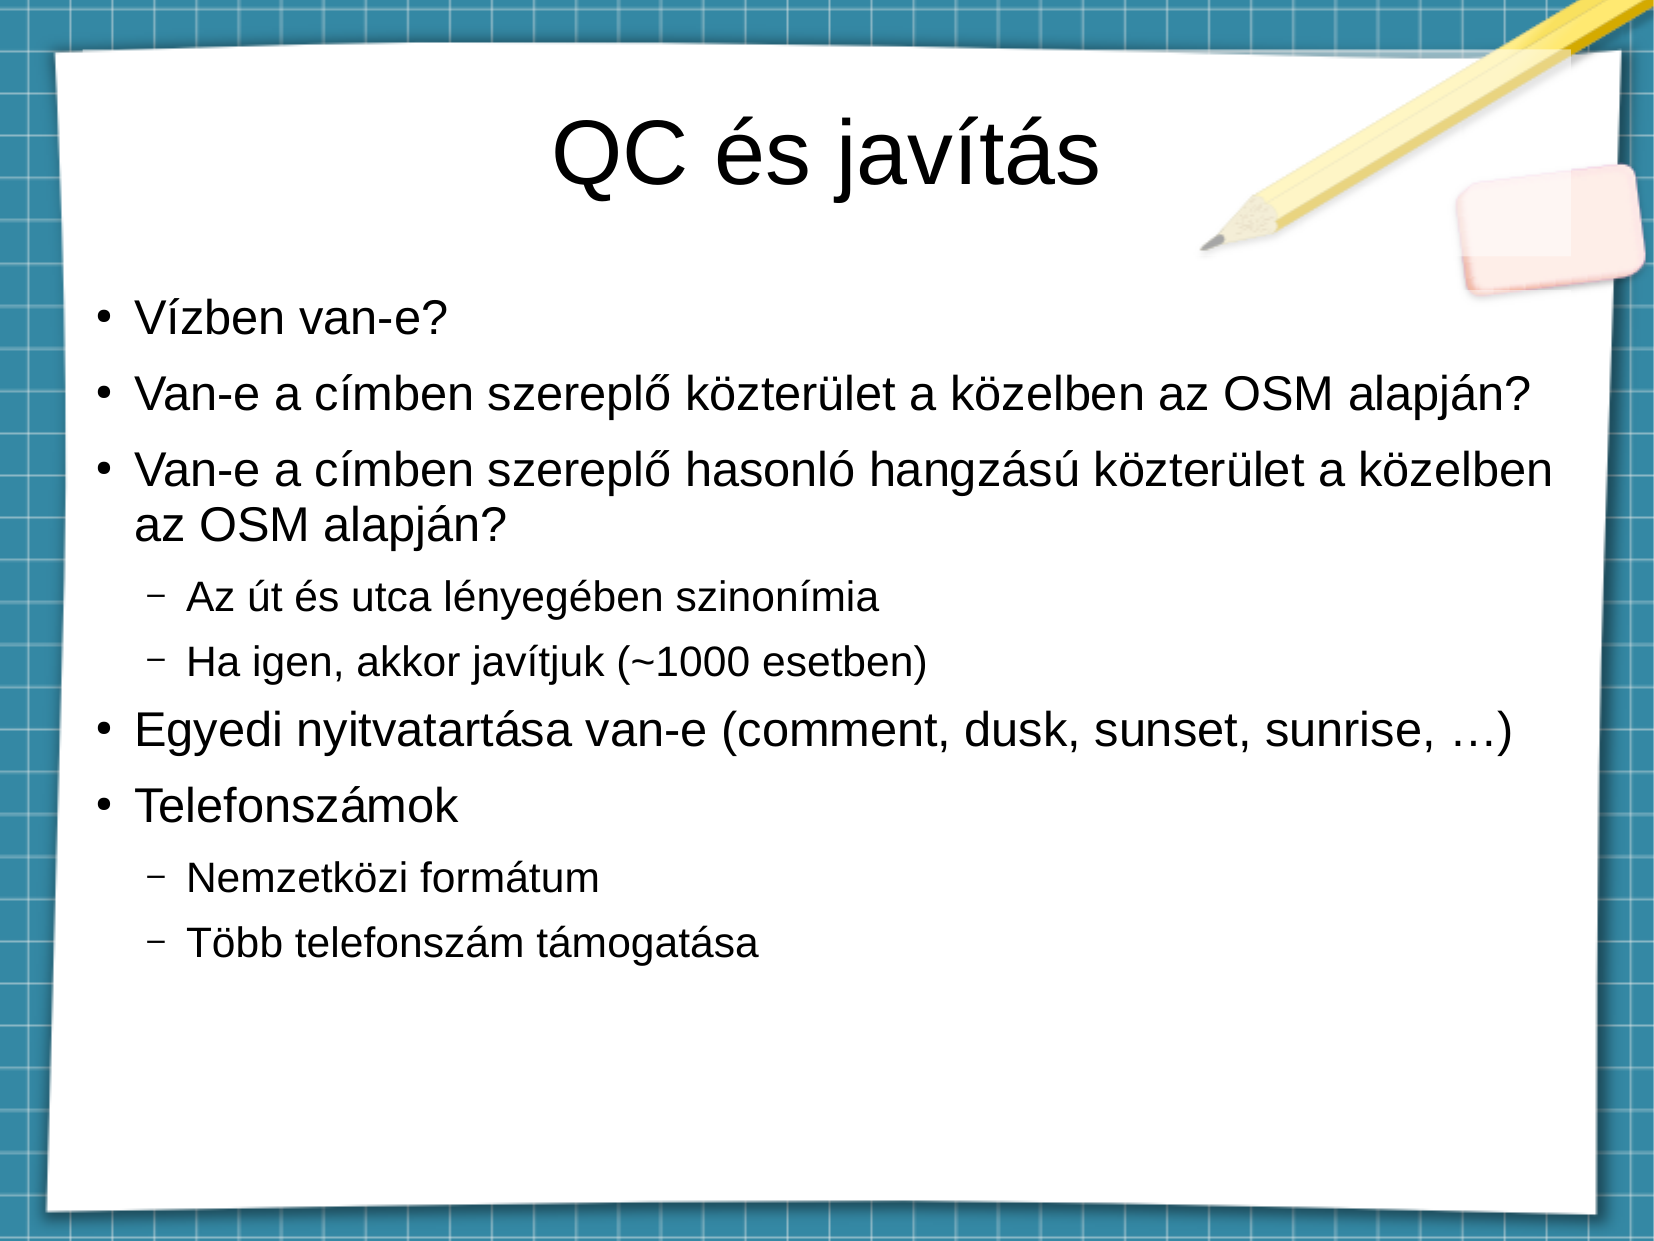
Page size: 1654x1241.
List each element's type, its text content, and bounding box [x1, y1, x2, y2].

list Vízben van-e? Van-e a címben szereplő közterület a közelben az OSM alapján? Van-e a címben szereplő hasonló hangzású közterület a közelben az OSM alapján? Az út és utca lényegében szinonímia Ha igen, akkor javítjuk (~1000 esetben) Egyedi nyitvatartása van-e (comment, dusk, sunset, sunrise, …) Telefonszámok Nemzetközi formátum Több telefonszám támogatása [82, 290, 1571, 1010]
title QC és javítás [82, 49, 1571, 257]
picture [0, 0, 1654, 1241]
